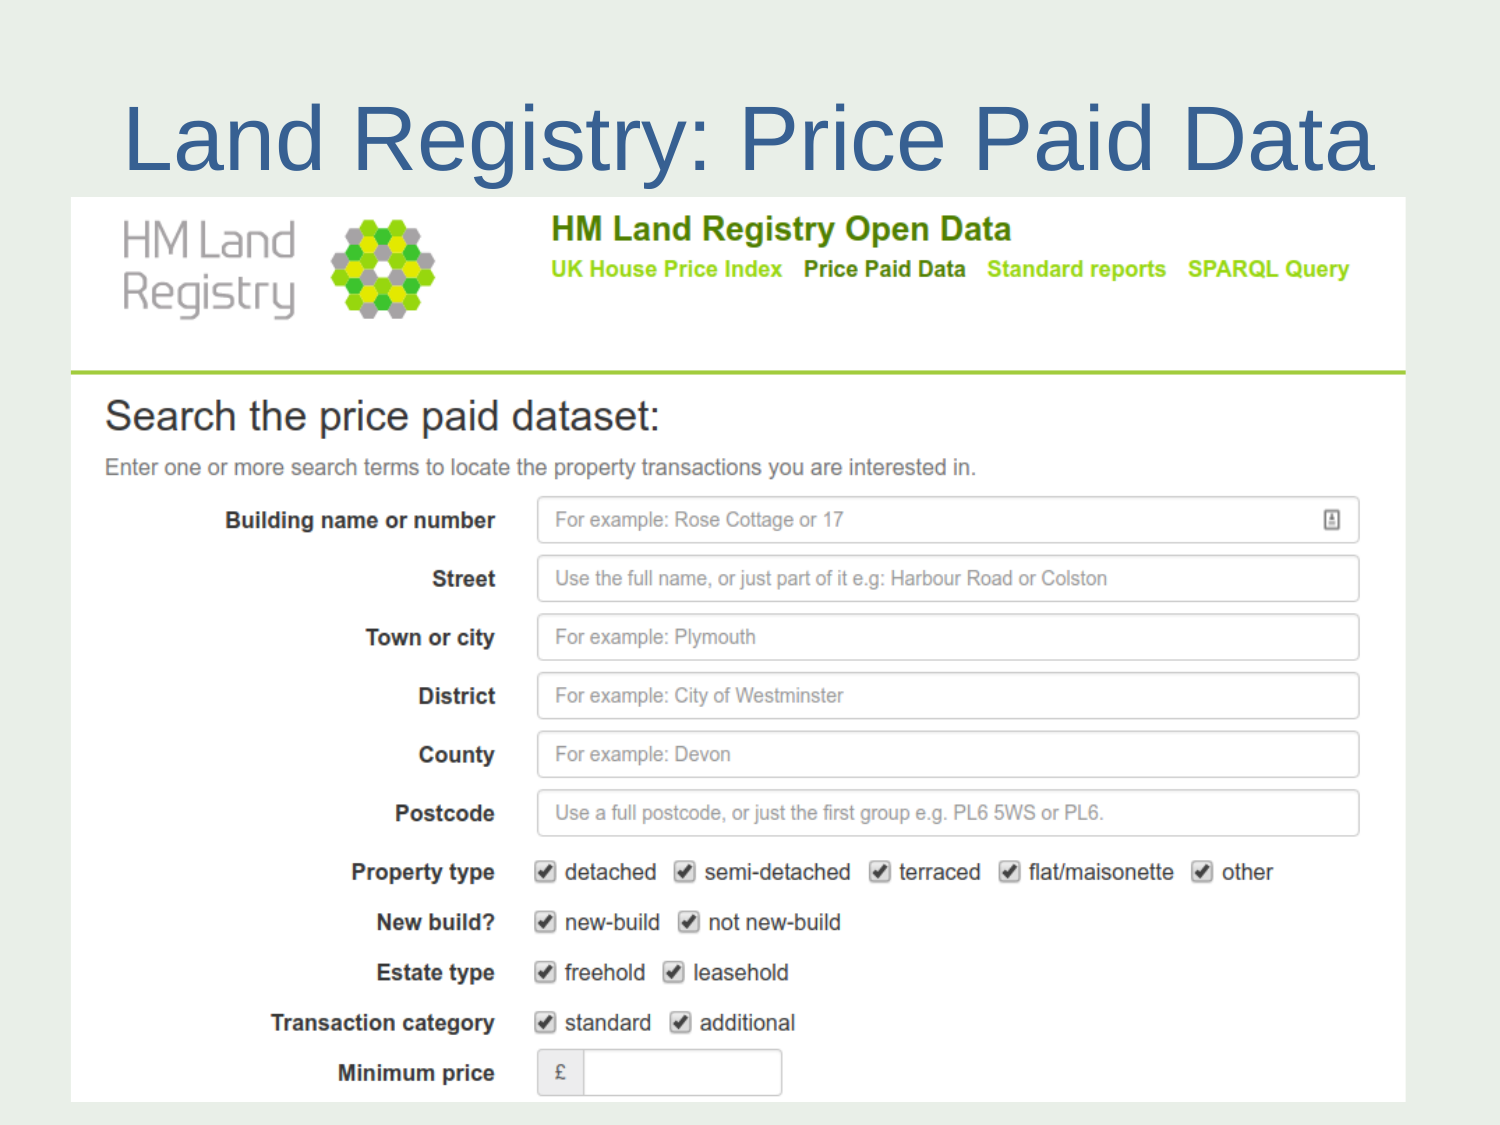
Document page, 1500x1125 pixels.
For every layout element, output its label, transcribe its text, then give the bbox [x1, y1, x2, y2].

title Land Registry: Price Paid Data [75, 44, 1425, 233]
picture [70, 197, 1406, 1102]
